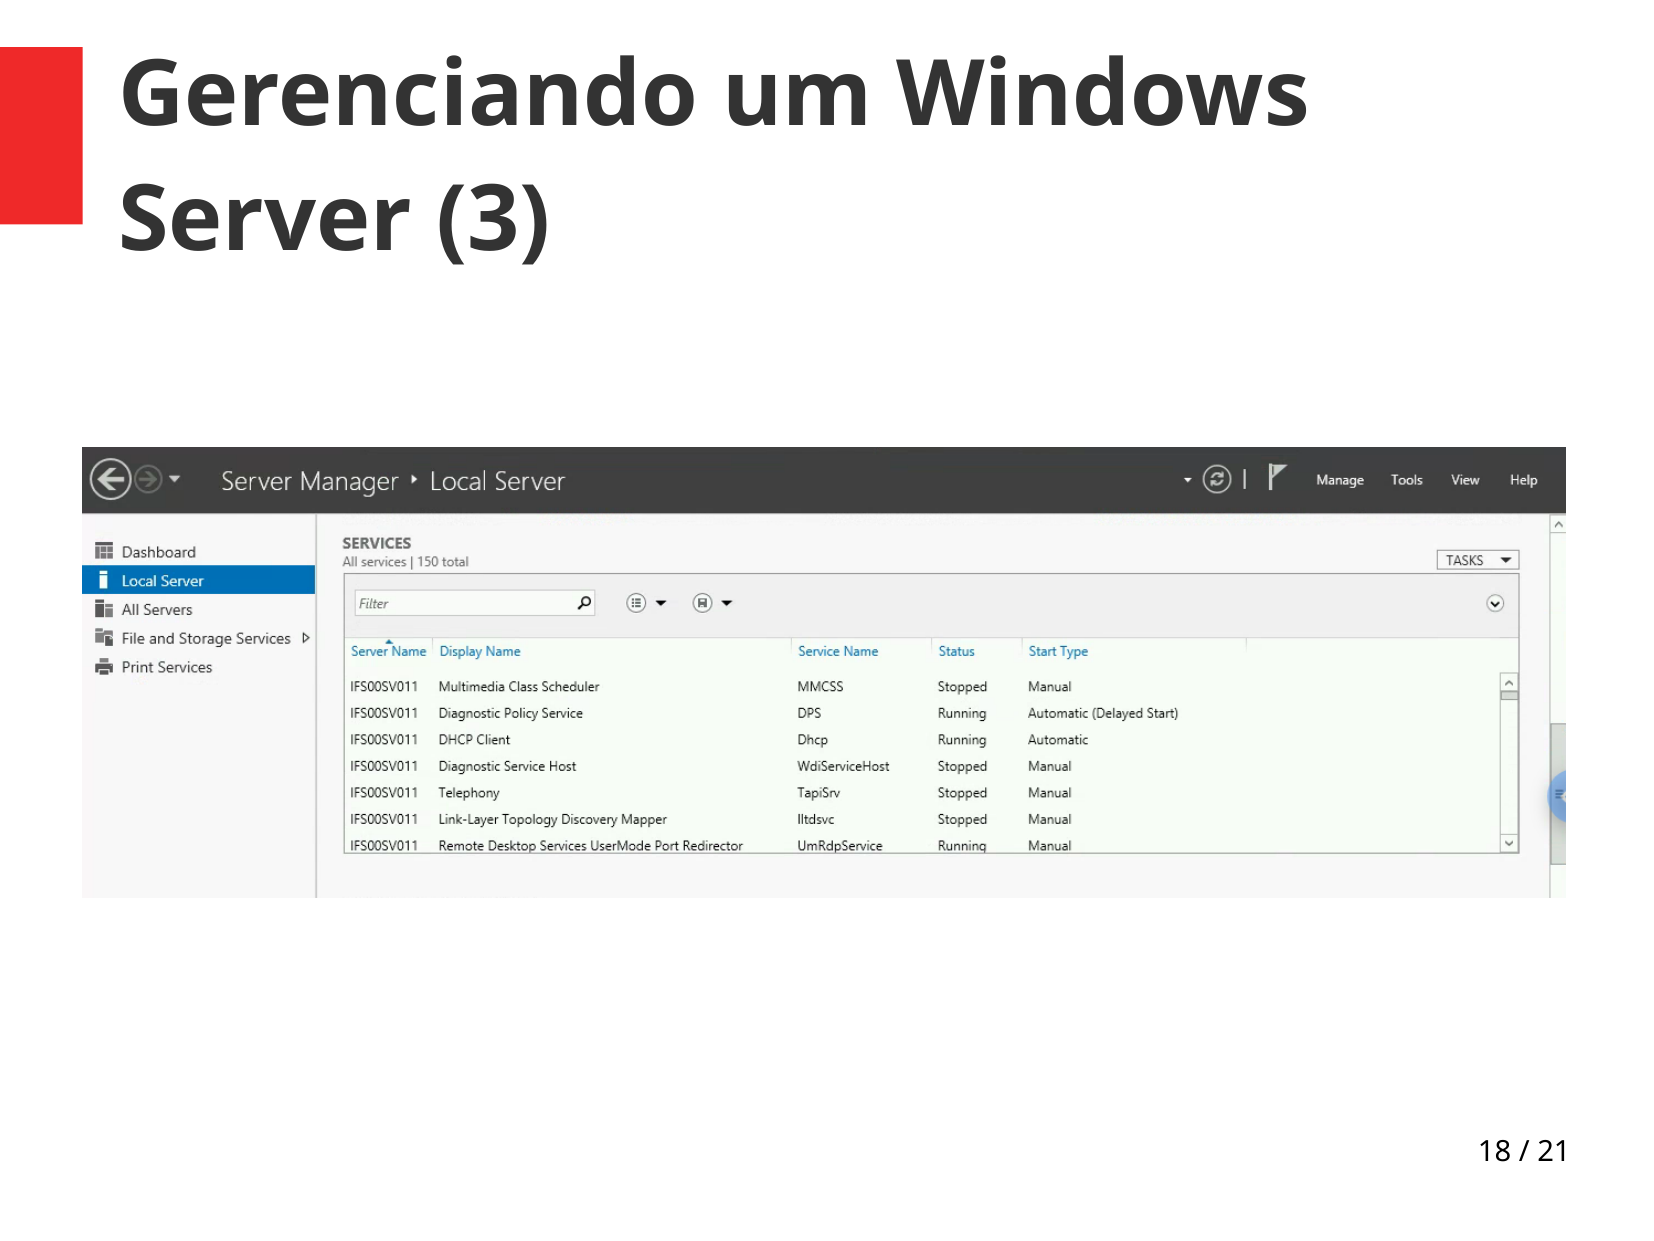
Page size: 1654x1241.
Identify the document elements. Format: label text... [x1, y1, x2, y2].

title Gerenciando um Windows Server (3) [118, 45, 1571, 260]
picture [82, 447, 1566, 898]
